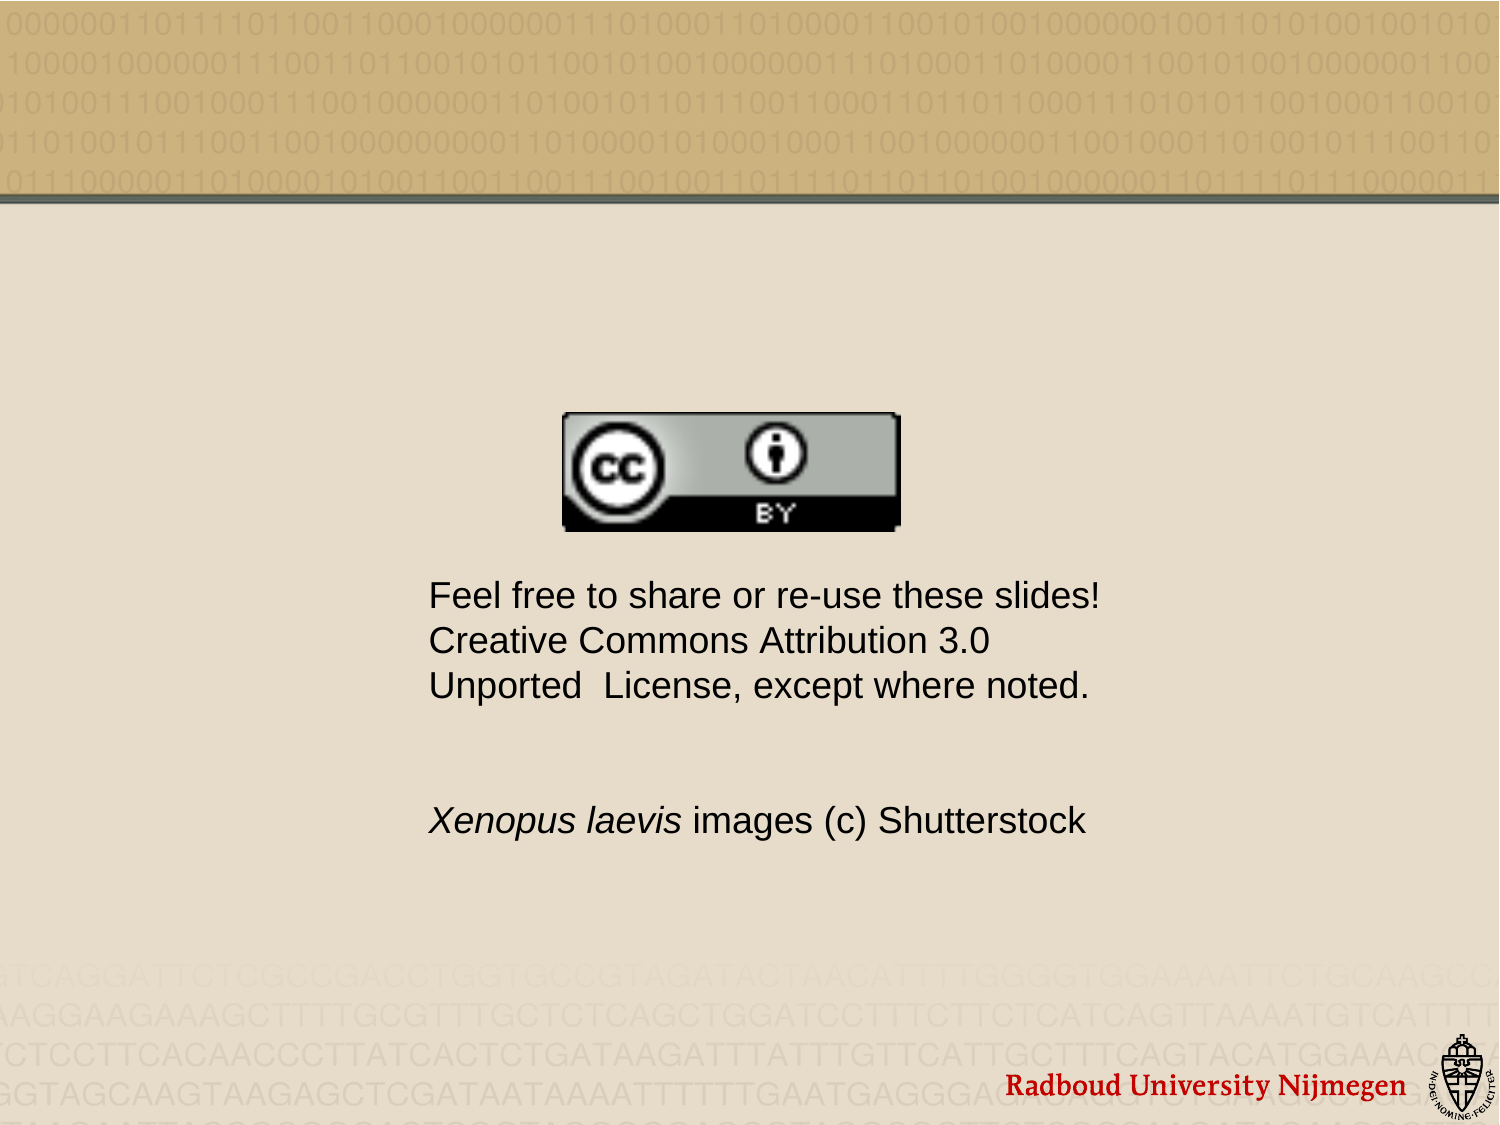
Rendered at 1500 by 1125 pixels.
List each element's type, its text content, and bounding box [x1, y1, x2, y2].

text_box Feel free to share or re-use these slides! Creative Commons Attribution 3.0 Unported License, except where noted. Xenopus laevis images (c) Shutterstock [412, 562, 1163, 851]
picture [0, 1, 1500, 1125]
